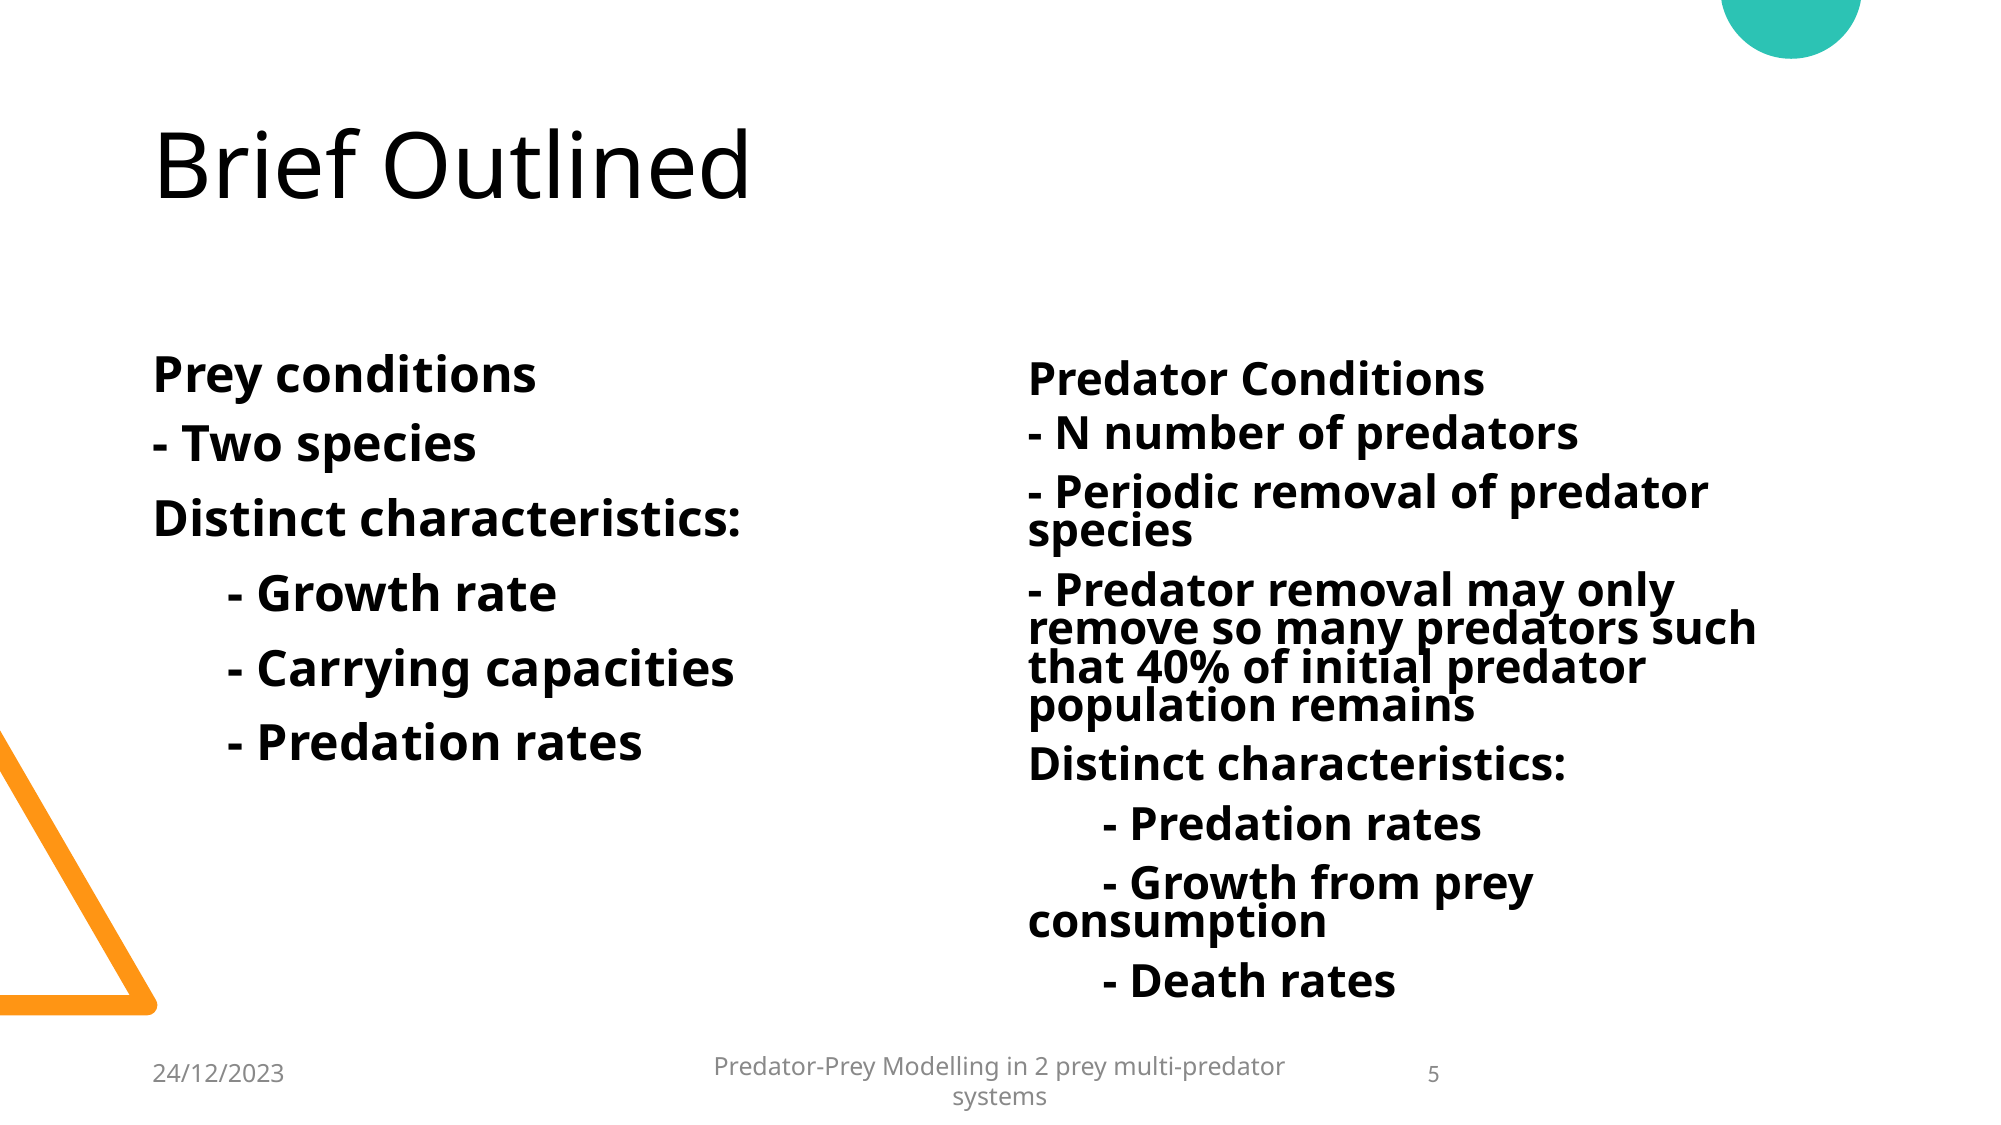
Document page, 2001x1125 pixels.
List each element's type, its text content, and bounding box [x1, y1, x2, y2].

text_box [1412, 1042, 1863, 1103]
list - N number of predators - Periodic removal of predator species - Predator removal may only remove so many predators such that 40% of initial predator population remains Distinct characteristics: - Predation rates - Growth from prey consumption - Death rates [1012, 410, 1863, 1016]
text_box 24/12/2023 [137, 1042, 588, 1103]
list Prey conditions [137, 275, 984, 410]
text_box Predator-Prey Modelling in 2 prey multi-predator systems [662, 1042, 1338, 1103]
list - Two species Distinct characteristics: - Growth rate - Carrying capacities - Predation rates [137, 410, 984, 1016]
list Predator Conditions [1012, 275, 1863, 410]
title Brief Outlined [137, 59, 1863, 278]
